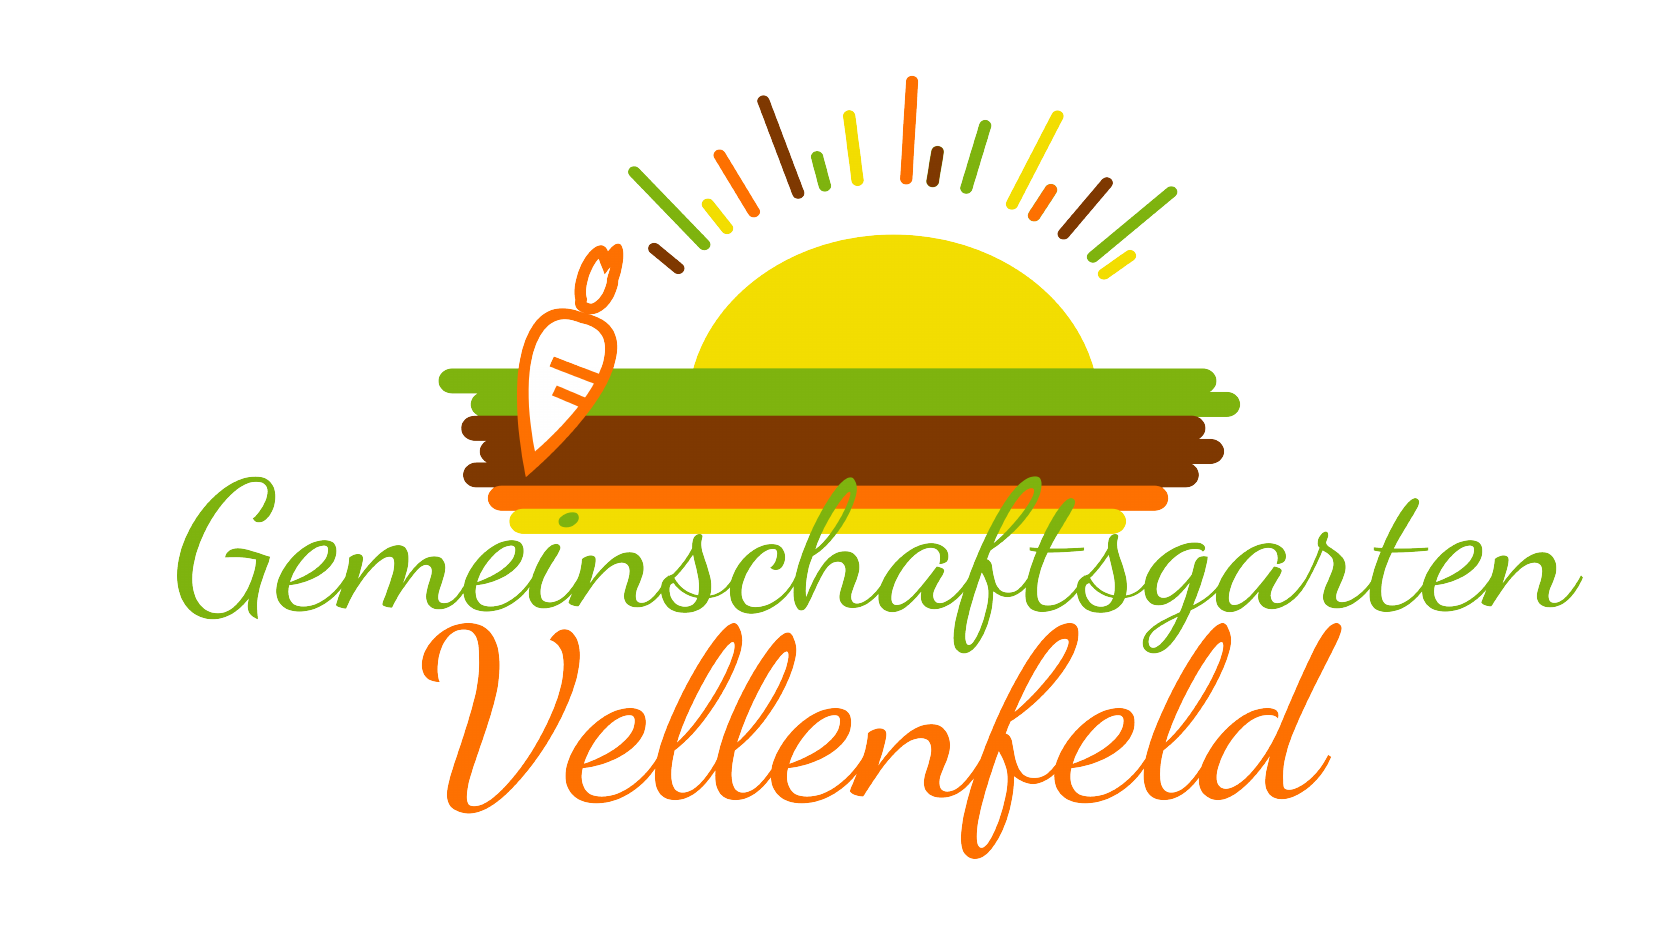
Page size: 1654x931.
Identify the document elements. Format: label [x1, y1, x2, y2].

picture [177, 75, 1583, 859]
